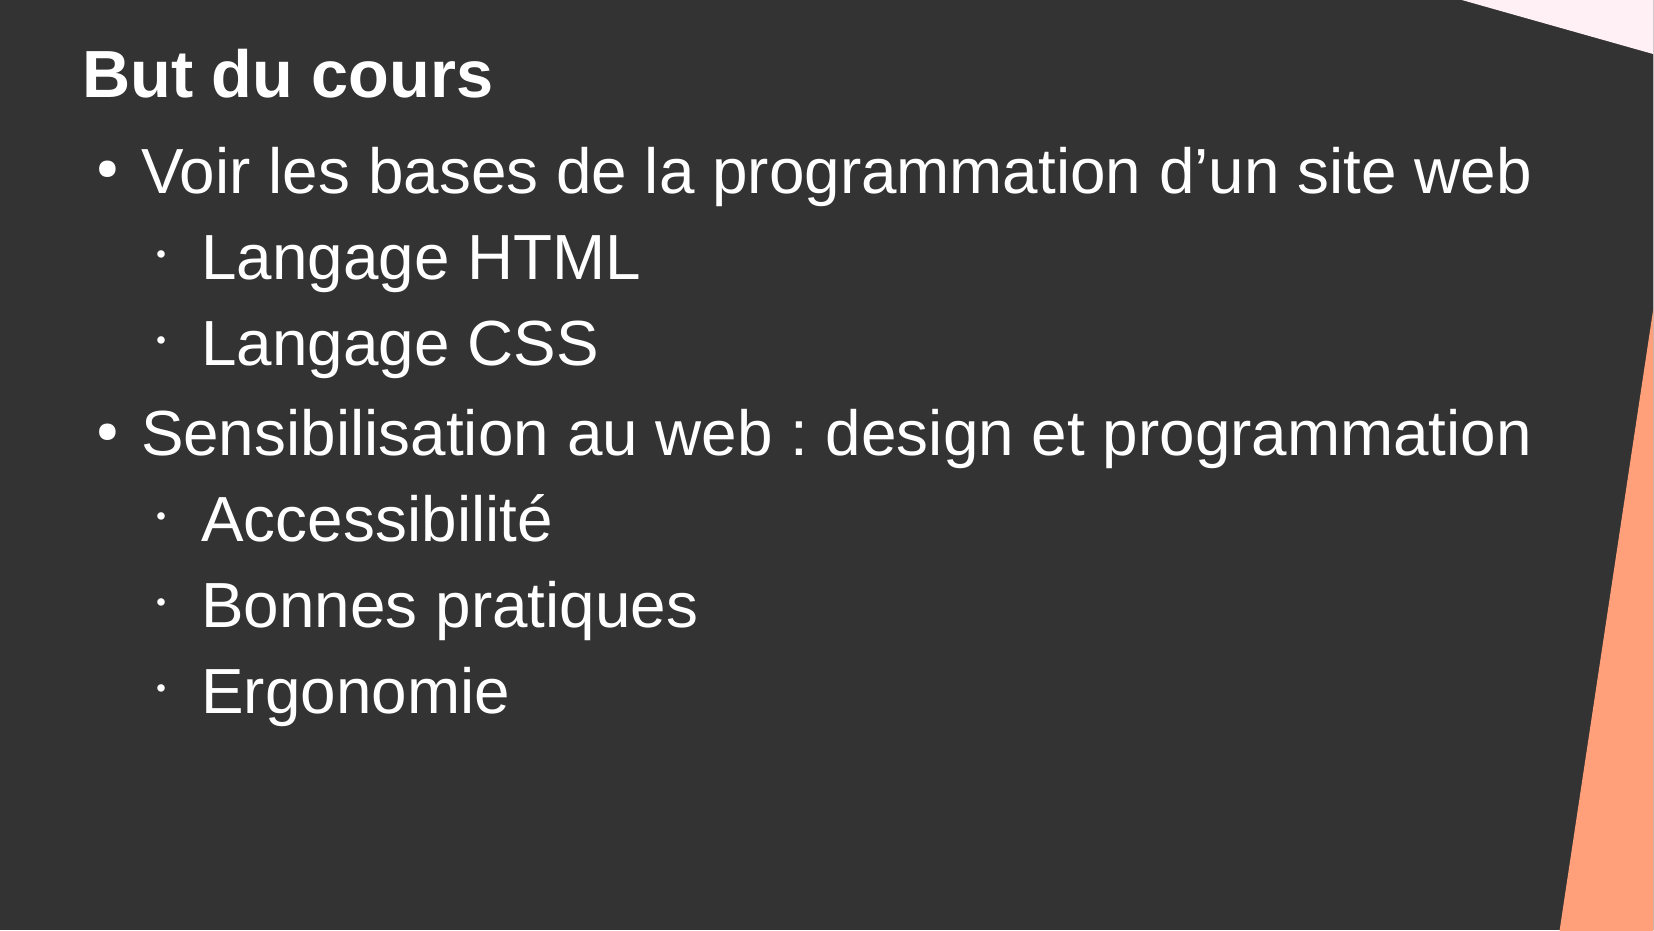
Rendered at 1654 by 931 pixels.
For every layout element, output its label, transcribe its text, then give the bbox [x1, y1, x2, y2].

text_box [1559, 304, 1654, 931]
list Voir les bases de la programmation d’un site web Langage HTML Langage CSS Sensibilisation au web : design et programmation Accessibilité Bonnes pratiques Ergonomie [80, 135, 1560, 762]
text_box [1461, 0, 1654, 55]
title But du cours [82, 37, 1571, 122]
